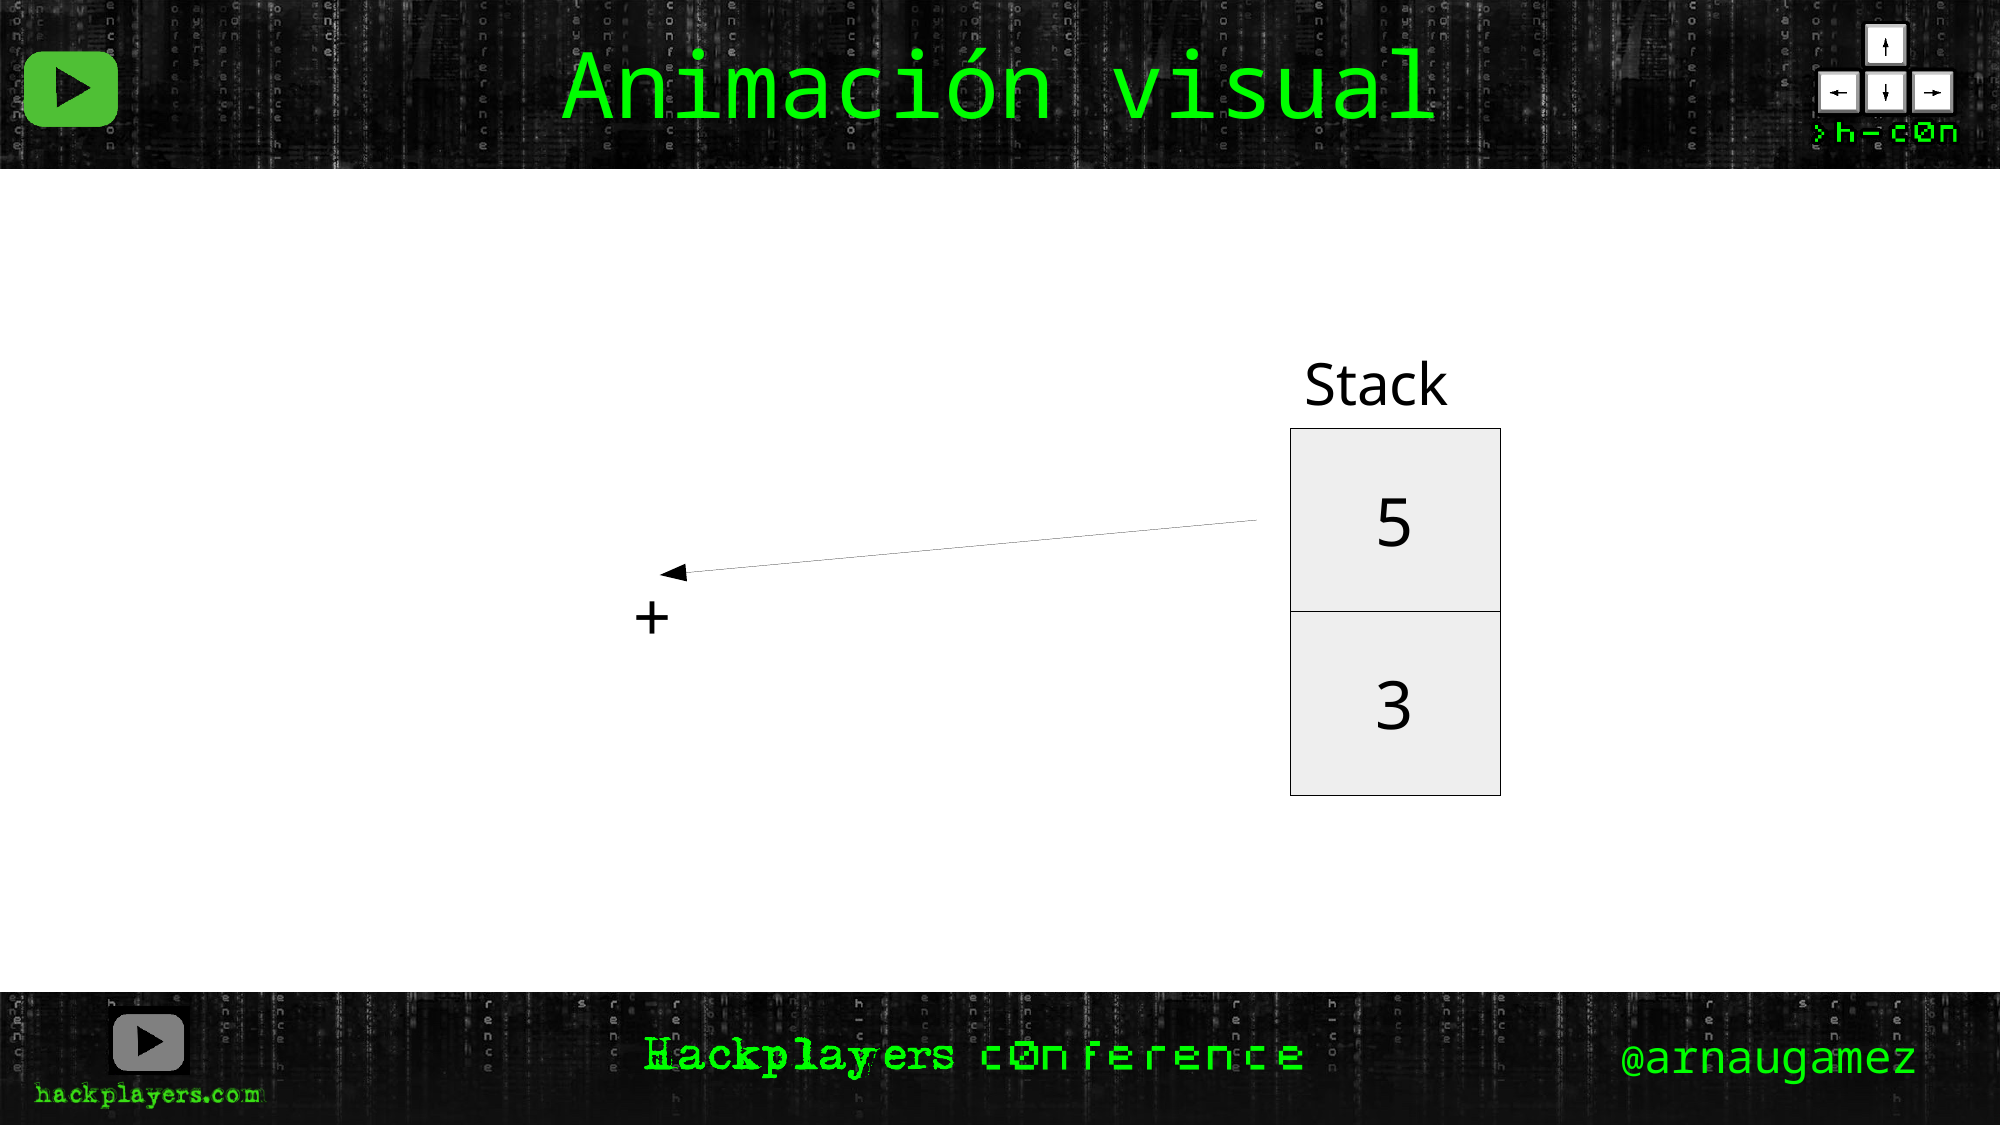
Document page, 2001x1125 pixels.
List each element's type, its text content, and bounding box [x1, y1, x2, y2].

text_box 3 [1290, 612, 1501, 796]
picture [0, 0, 2000, 169]
picture [0, 992, 2000, 1125]
title Animación visual [256, 0, 1745, 166]
text_box Stack [1289, 340, 1500, 425]
text_box + [619, 562, 745, 679]
text_box 5 [1290, 428, 1501, 612]
